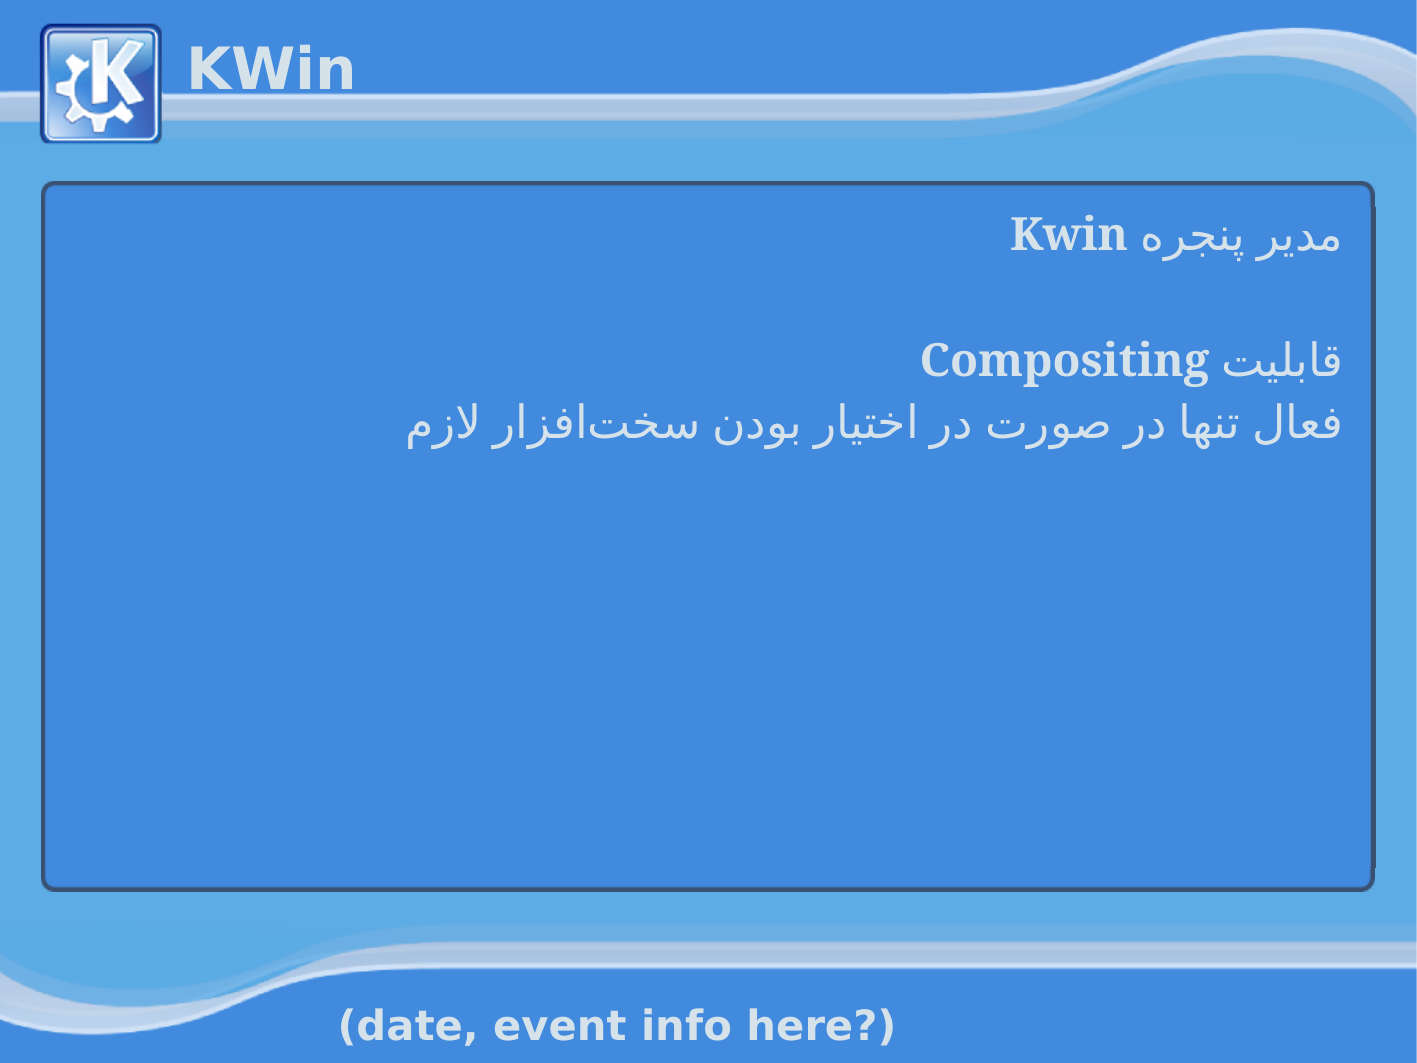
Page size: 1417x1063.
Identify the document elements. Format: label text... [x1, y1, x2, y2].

picture [0, 0, 1417, 1063]
text_box مدیر پنجره Kwin قابلیت Compositing فعال تنها در صورت در اختیار بودن سخت‌افزار لازم [58, 194, 1359, 501]
text_box KWin [171, 27, 1048, 111]
